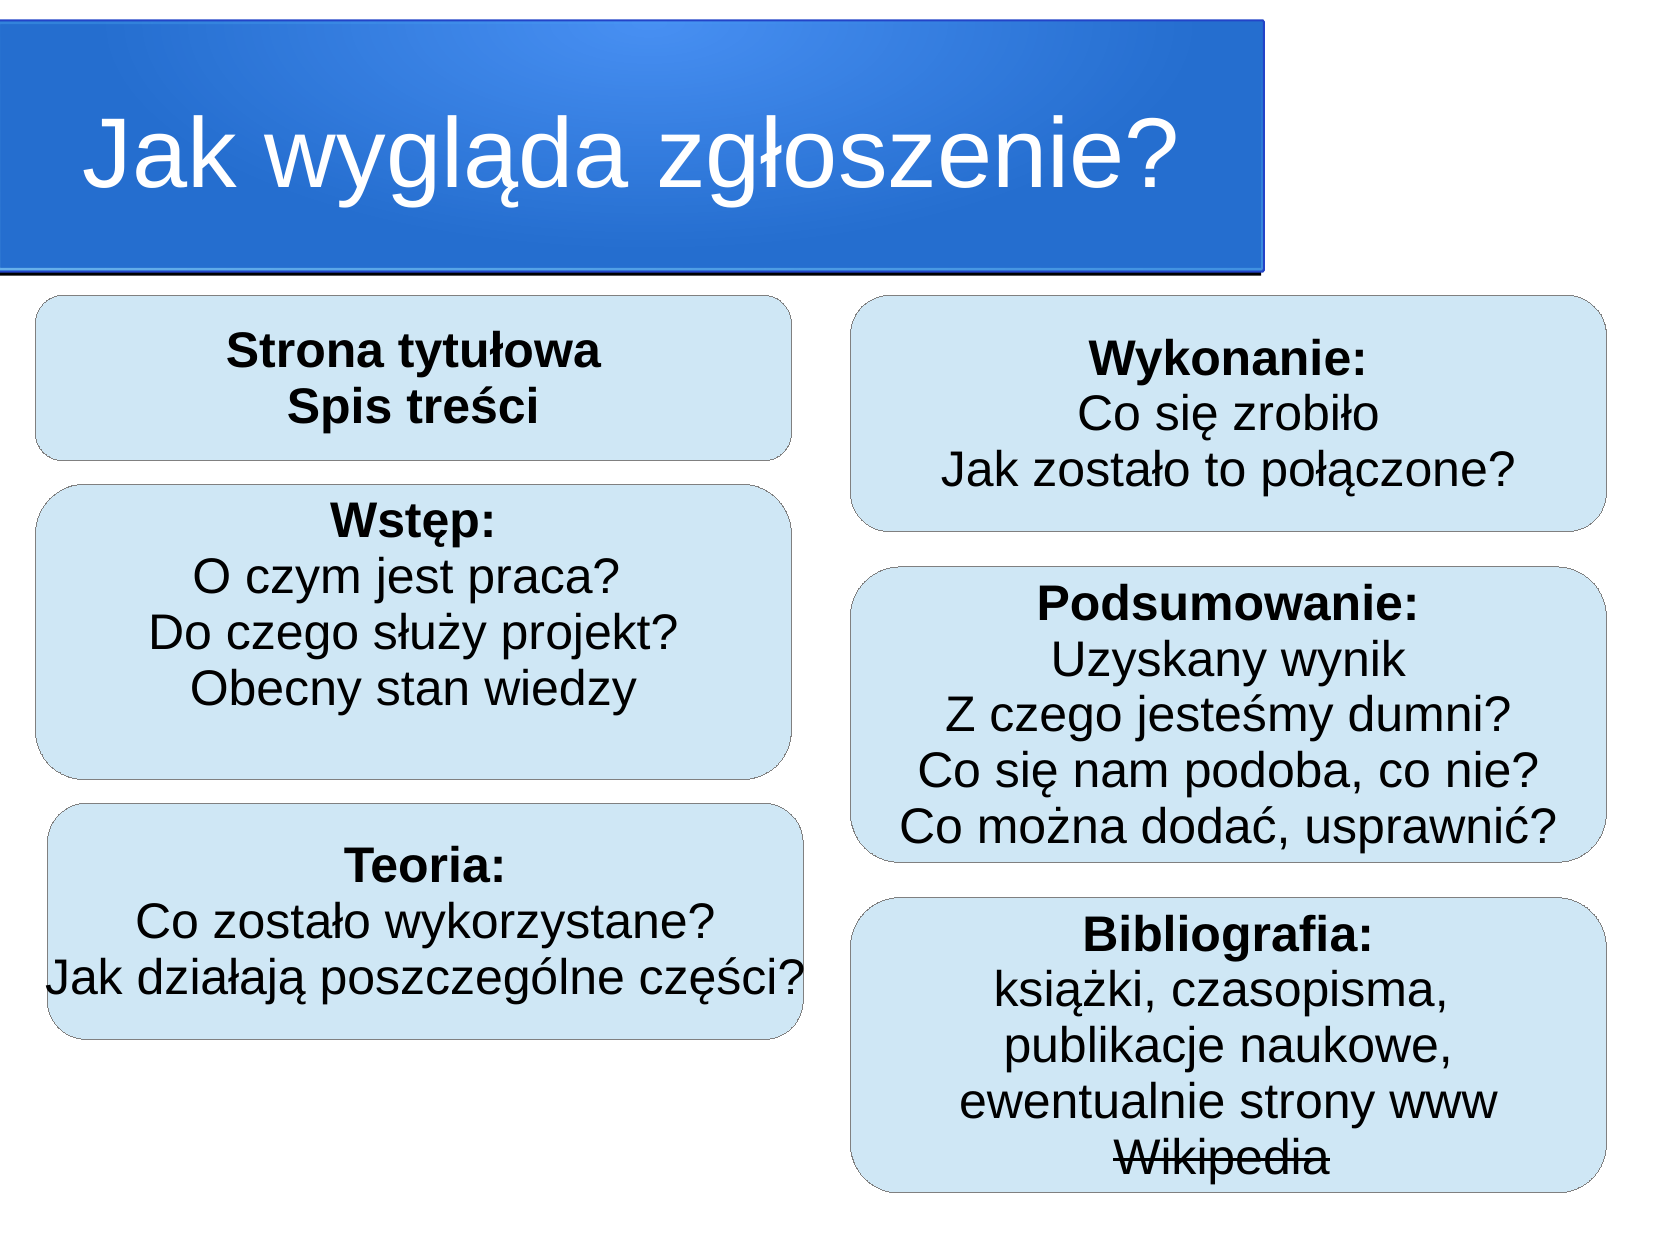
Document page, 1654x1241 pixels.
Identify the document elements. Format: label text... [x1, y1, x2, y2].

text_box Teoria: Co zostało wykorzystane? Jak działają poszczególne części? [47, 803, 804, 1040]
text_box Wykonanie: Co się zrobiło Jak zostało to połączone? [850, 295, 1607, 532]
text_box Wstęp: O czym jest praca? Do czego służy projekt? Obecny stan wiedzy [35, 484, 792, 780]
text_box Podsumowanie: Uzyskany wynik Z czego jesteśmy dumni? Co się nam podoba, co nie? Co można dodać, usprawnić? [850, 566, 1607, 863]
title Jak wygląda zgłoszenie? [82, 49, 1250, 257]
text_box Bibliografia: książki, czasopisma, publikacje naukowe, ewentualnie strony www Wikipedia [850, 897, 1607, 1193]
text_box Strona tytułowa Spis treści [35, 295, 792, 461]
